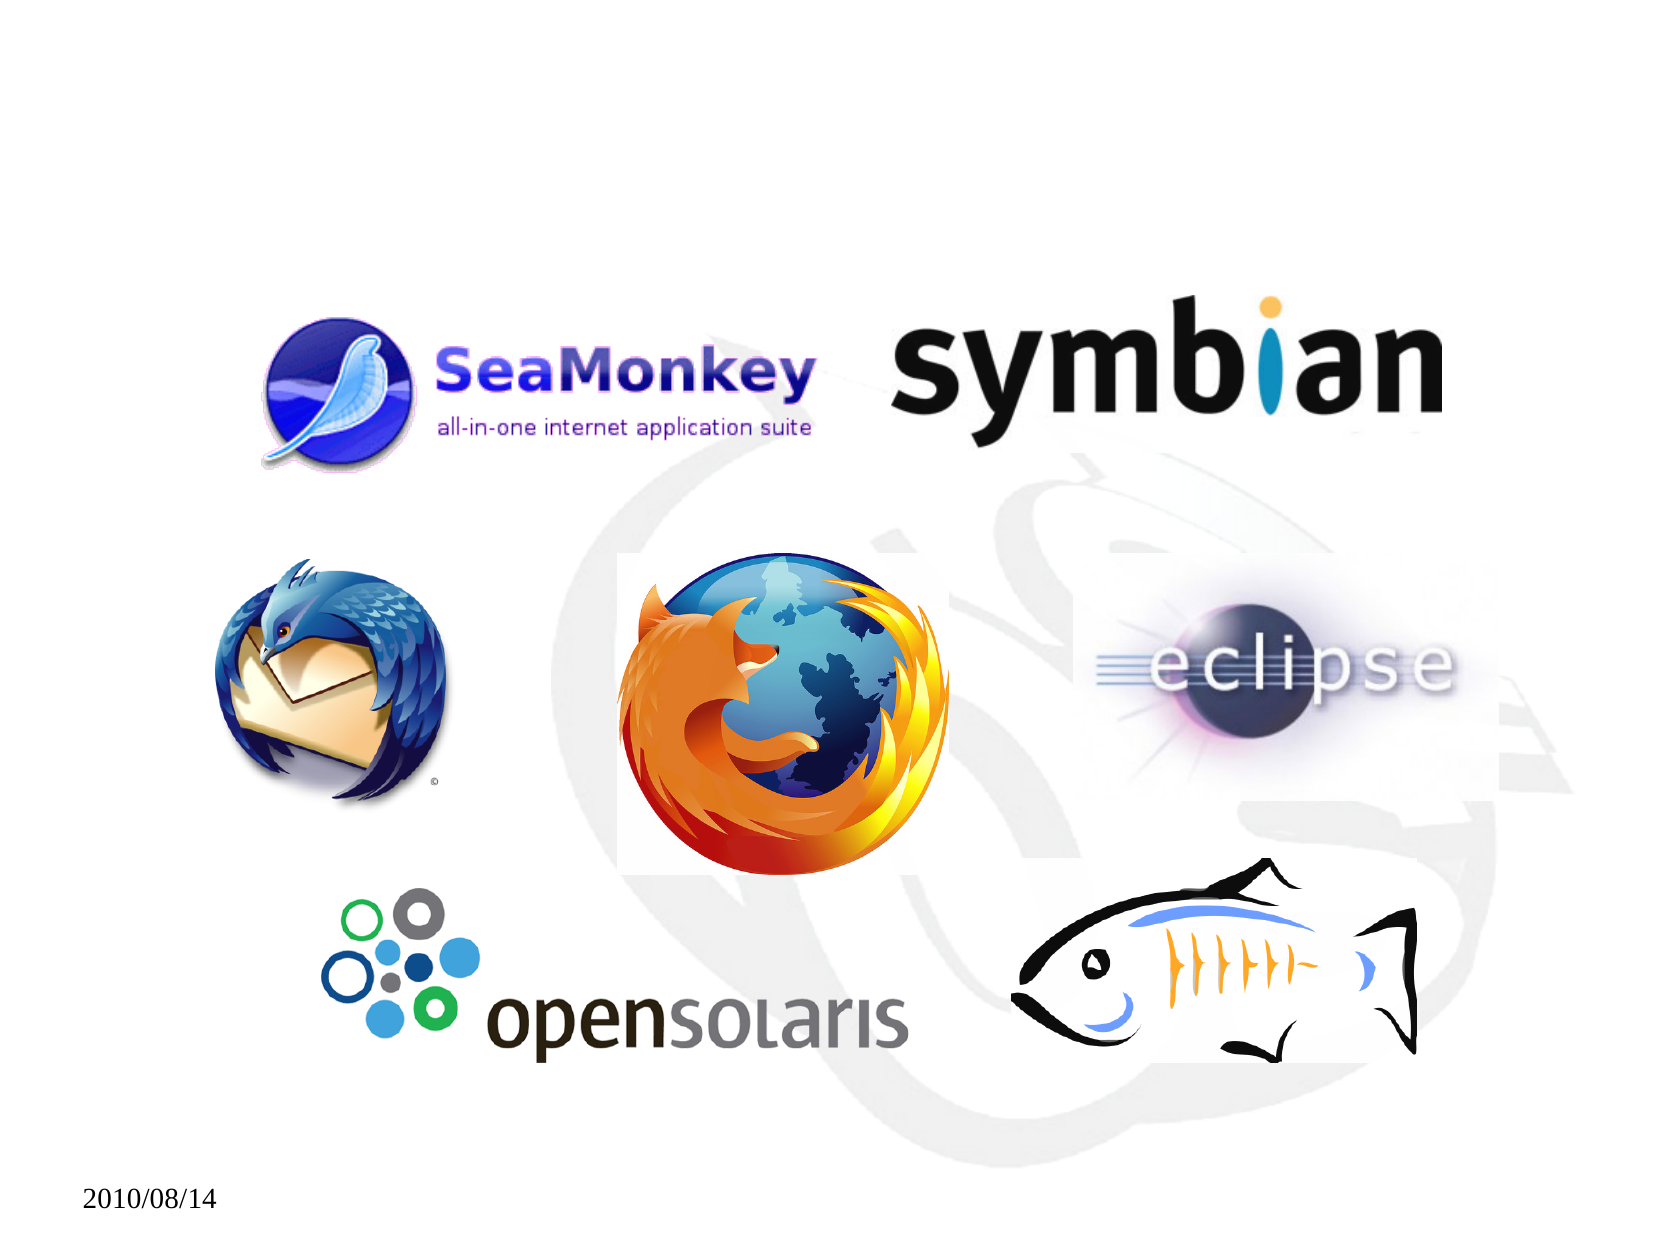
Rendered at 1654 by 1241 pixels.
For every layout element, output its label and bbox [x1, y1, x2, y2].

picture [215, 559, 457, 814]
picture [245, 295, 1577, 1170]
